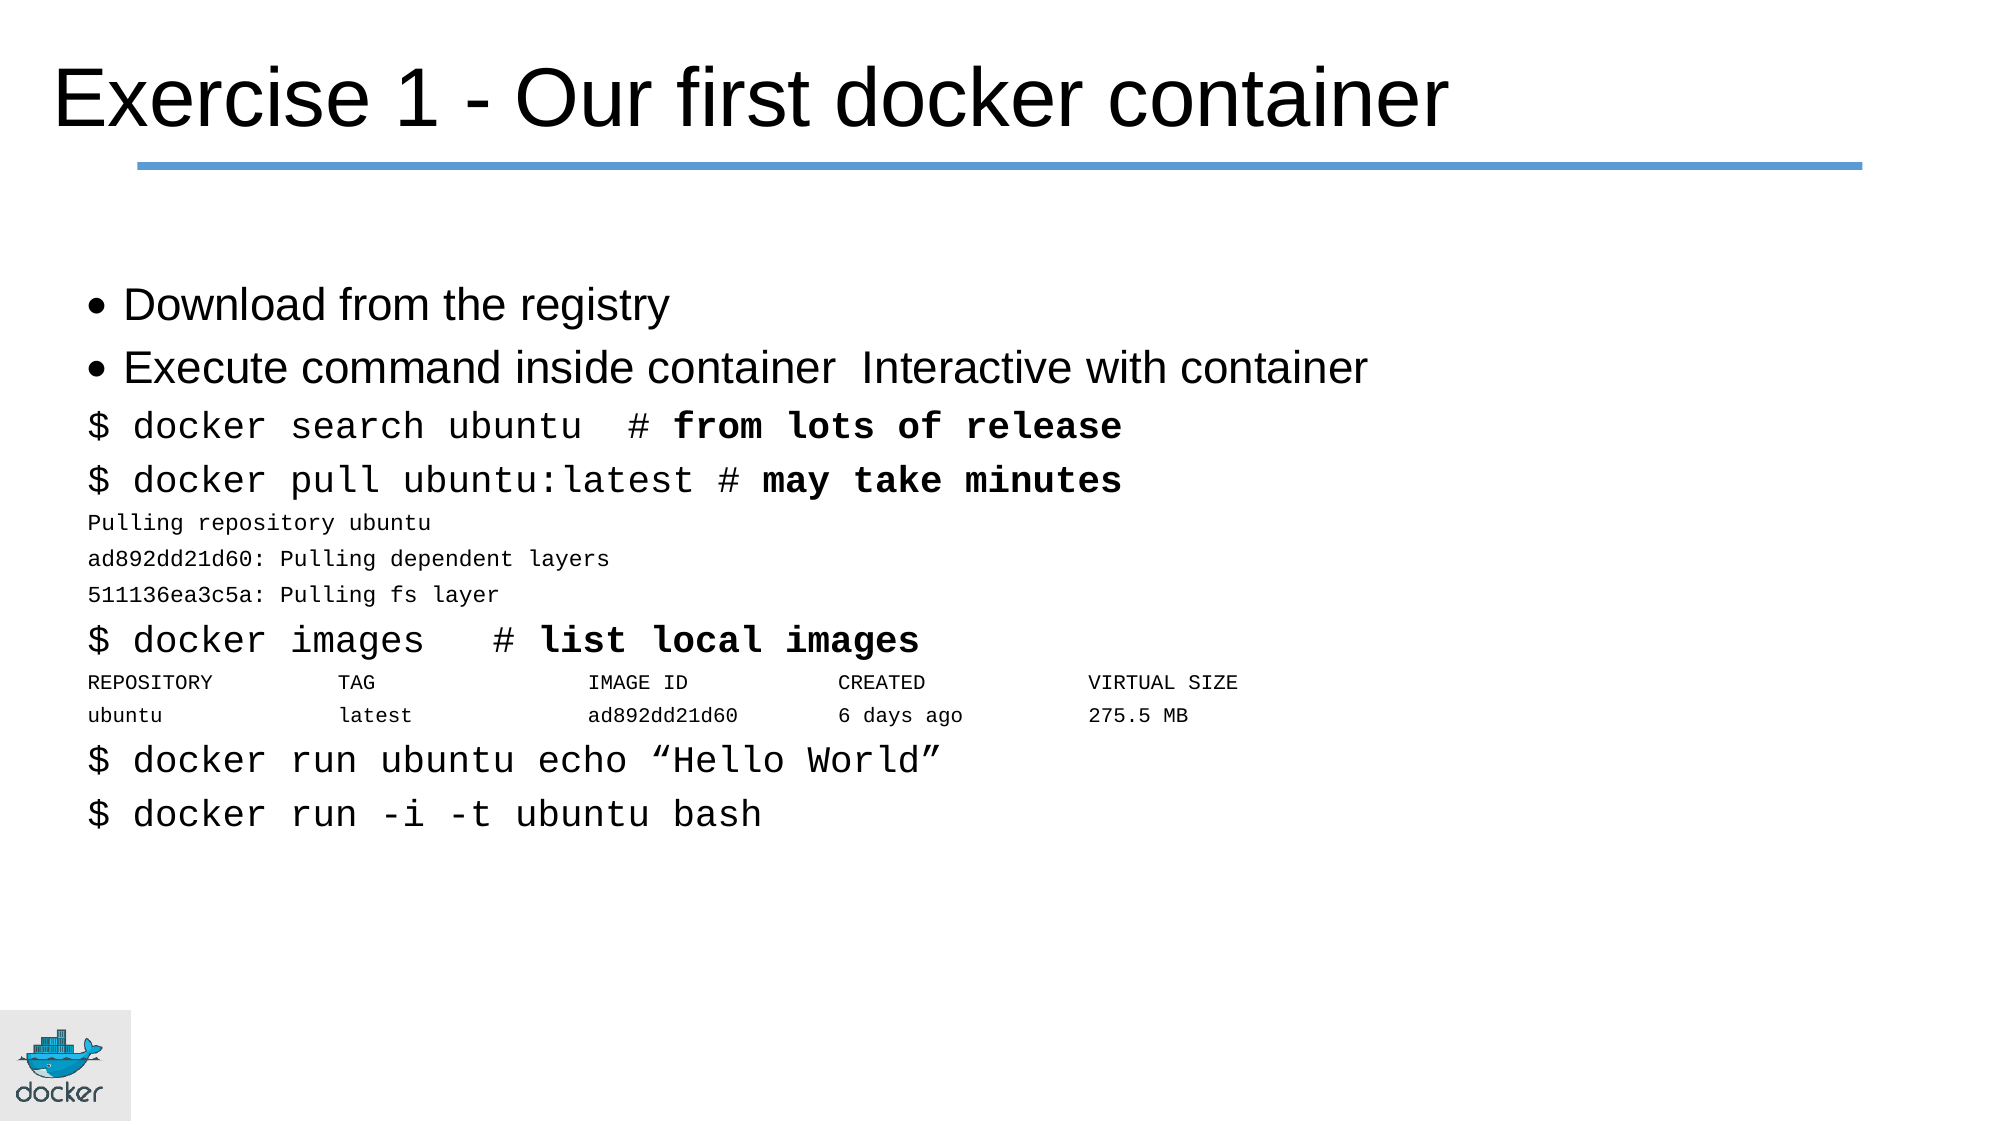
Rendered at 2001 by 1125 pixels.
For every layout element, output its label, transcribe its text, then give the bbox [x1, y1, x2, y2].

picture [0, 1010, 131, 1121]
text_box Download from the registry Execute command inside container Interactive with container $ docker search ubuntu # from lots of release $ docker pull ubuntu:latest # may take minutes Pulling repository ubuntu ad892dd21d60: Pulling dependent layers 511136ea3c5a: Pulling fs layer $ docker images # list local images REPOSITORY TAG IMAGE ID CREATED VIRTUAL SIZE ubuntu latest ad892dd21d60 6 days ago 275.5 MB $ docker run ubuntu echo “Hello World” $ docker run -i -t ubuntu bash [72, 267, 1813, 904]
text_box Exercise 1 - Our first docker container [37, 35, 1960, 251]
